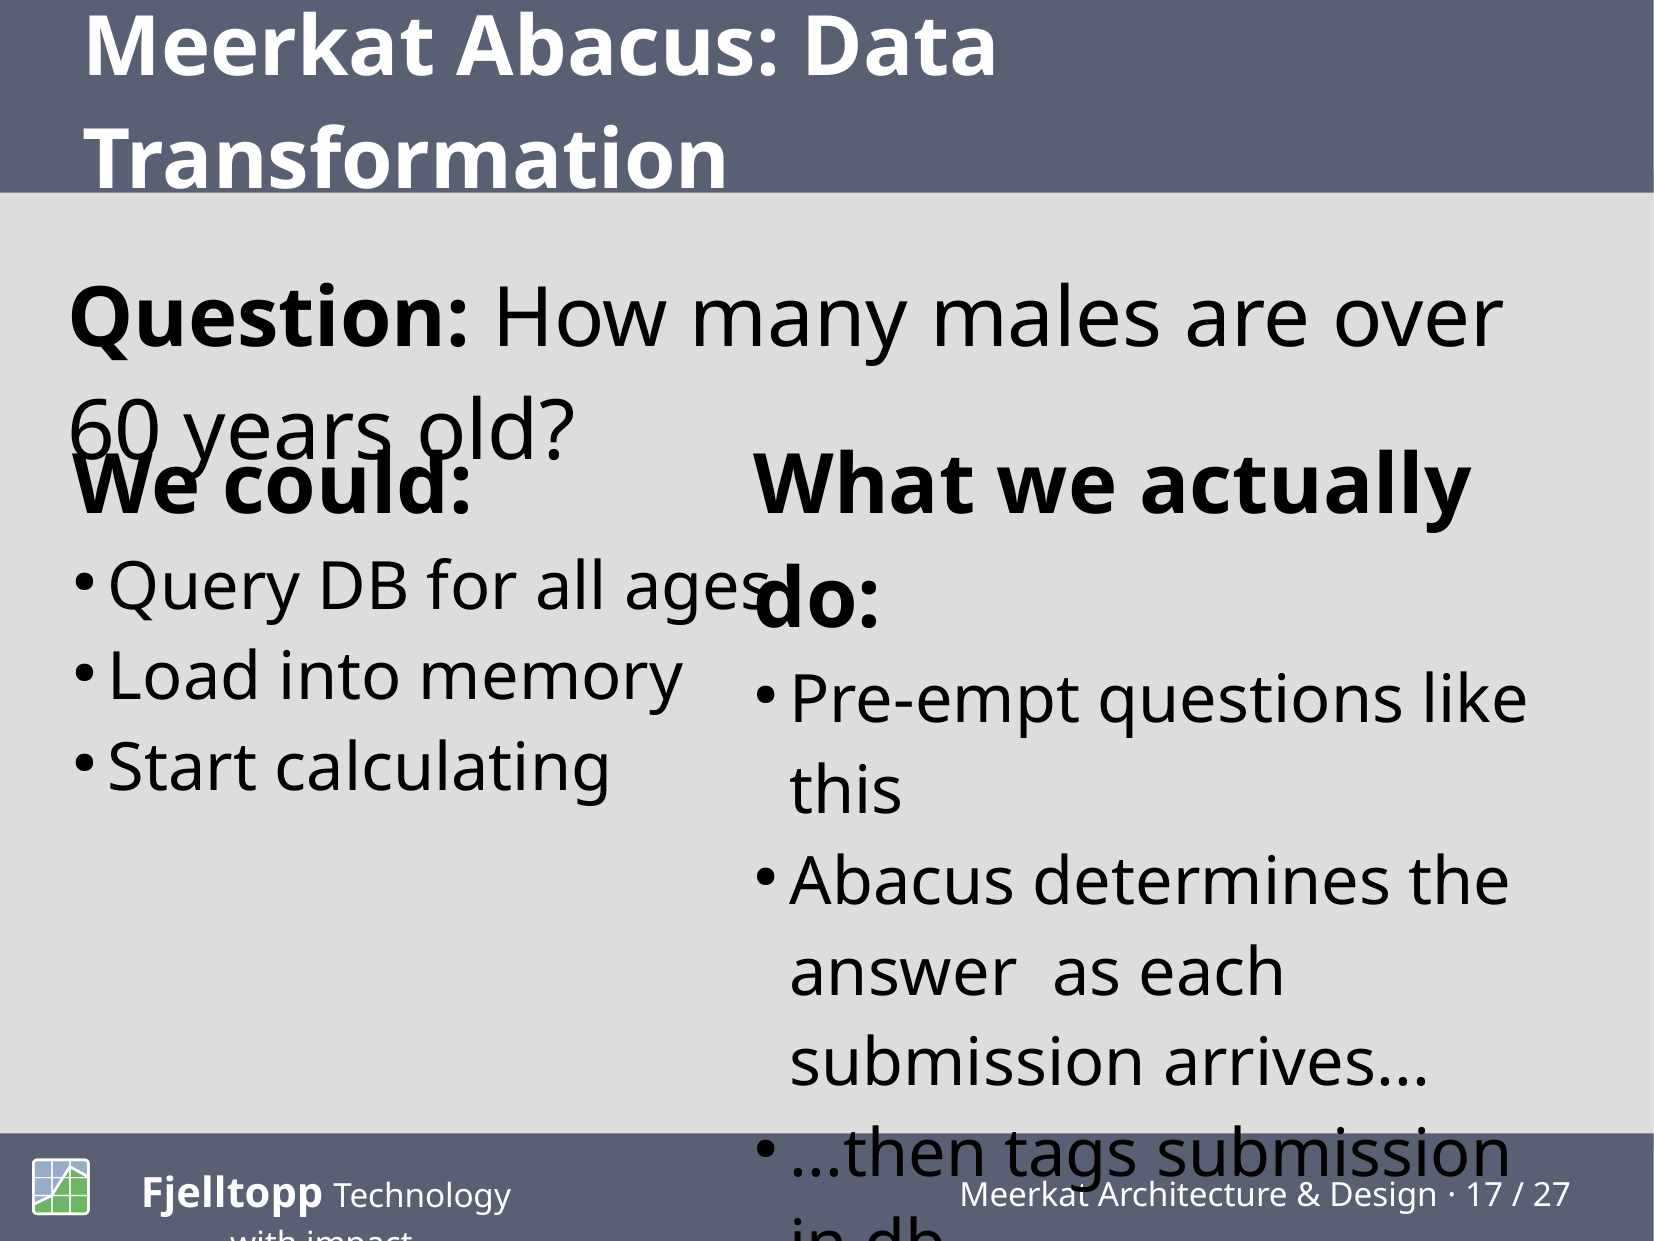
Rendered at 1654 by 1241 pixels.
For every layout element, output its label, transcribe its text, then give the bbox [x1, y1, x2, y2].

text_box Question: How many males are over 60 years old? [52, 249, 1608, 724]
title Meerkat Abacus: Data Transformation [82, 0, 1606, 205]
text_box What we actually do: Pre-empt questions like this Abacus determines the answer as each submission arrives... ...then tags submission in db All that is left: quick SQL count [739, 417, 1600, 1036]
text_box We could: Query DB for all ages Load into memory Start calculating [57, 417, 739, 1036]
